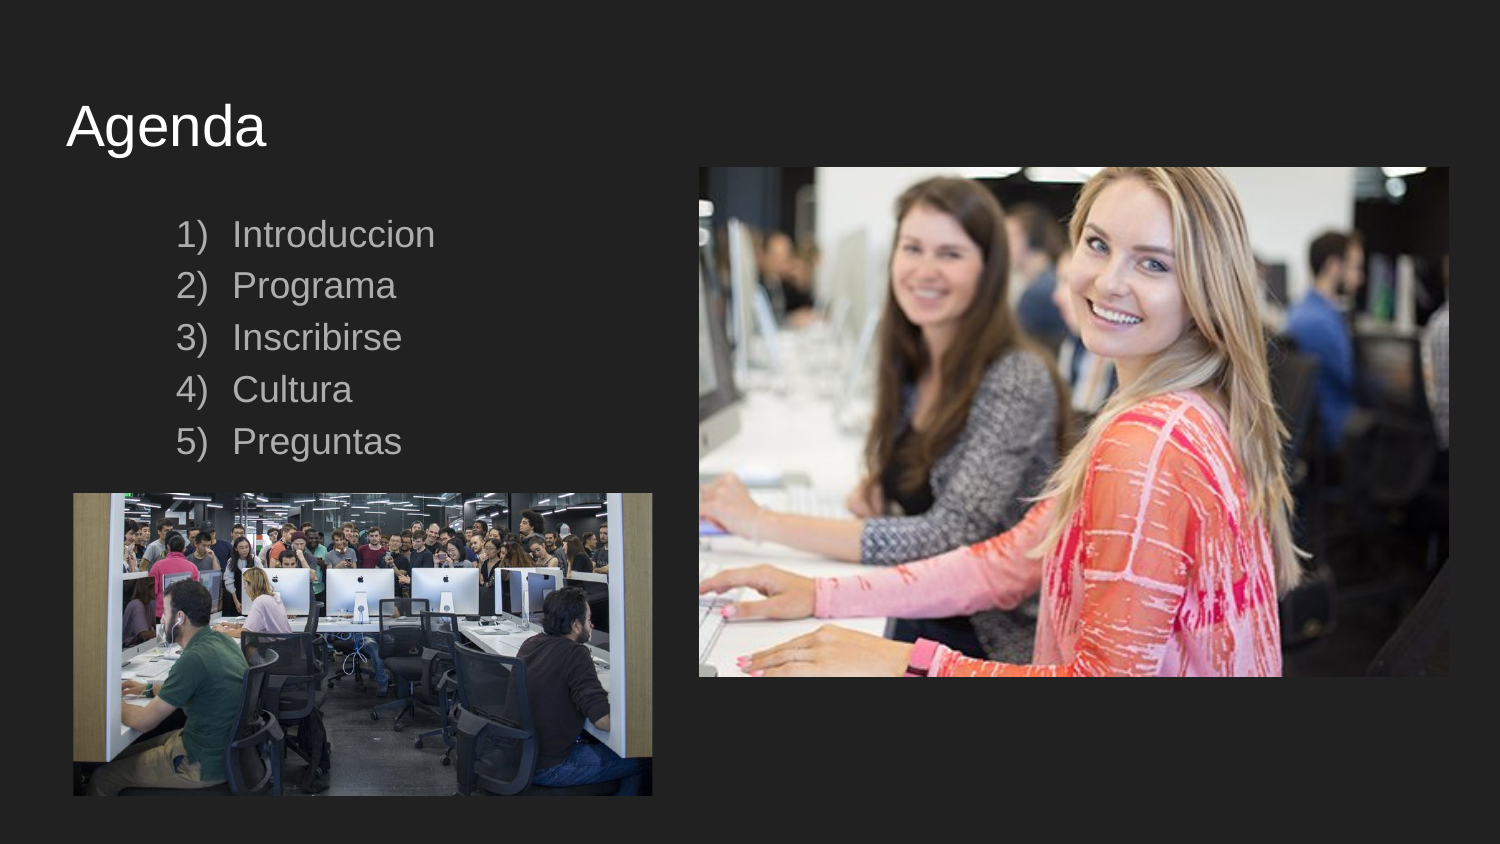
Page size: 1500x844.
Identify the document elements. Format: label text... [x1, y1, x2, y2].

picture [699, 167, 1449, 677]
title Agenda [51, 72, 1449, 167]
list Introduccion Programa Inscribirse Cultura Preguntas [142, 188, 488, 473]
picture [73, 493, 653, 796]
